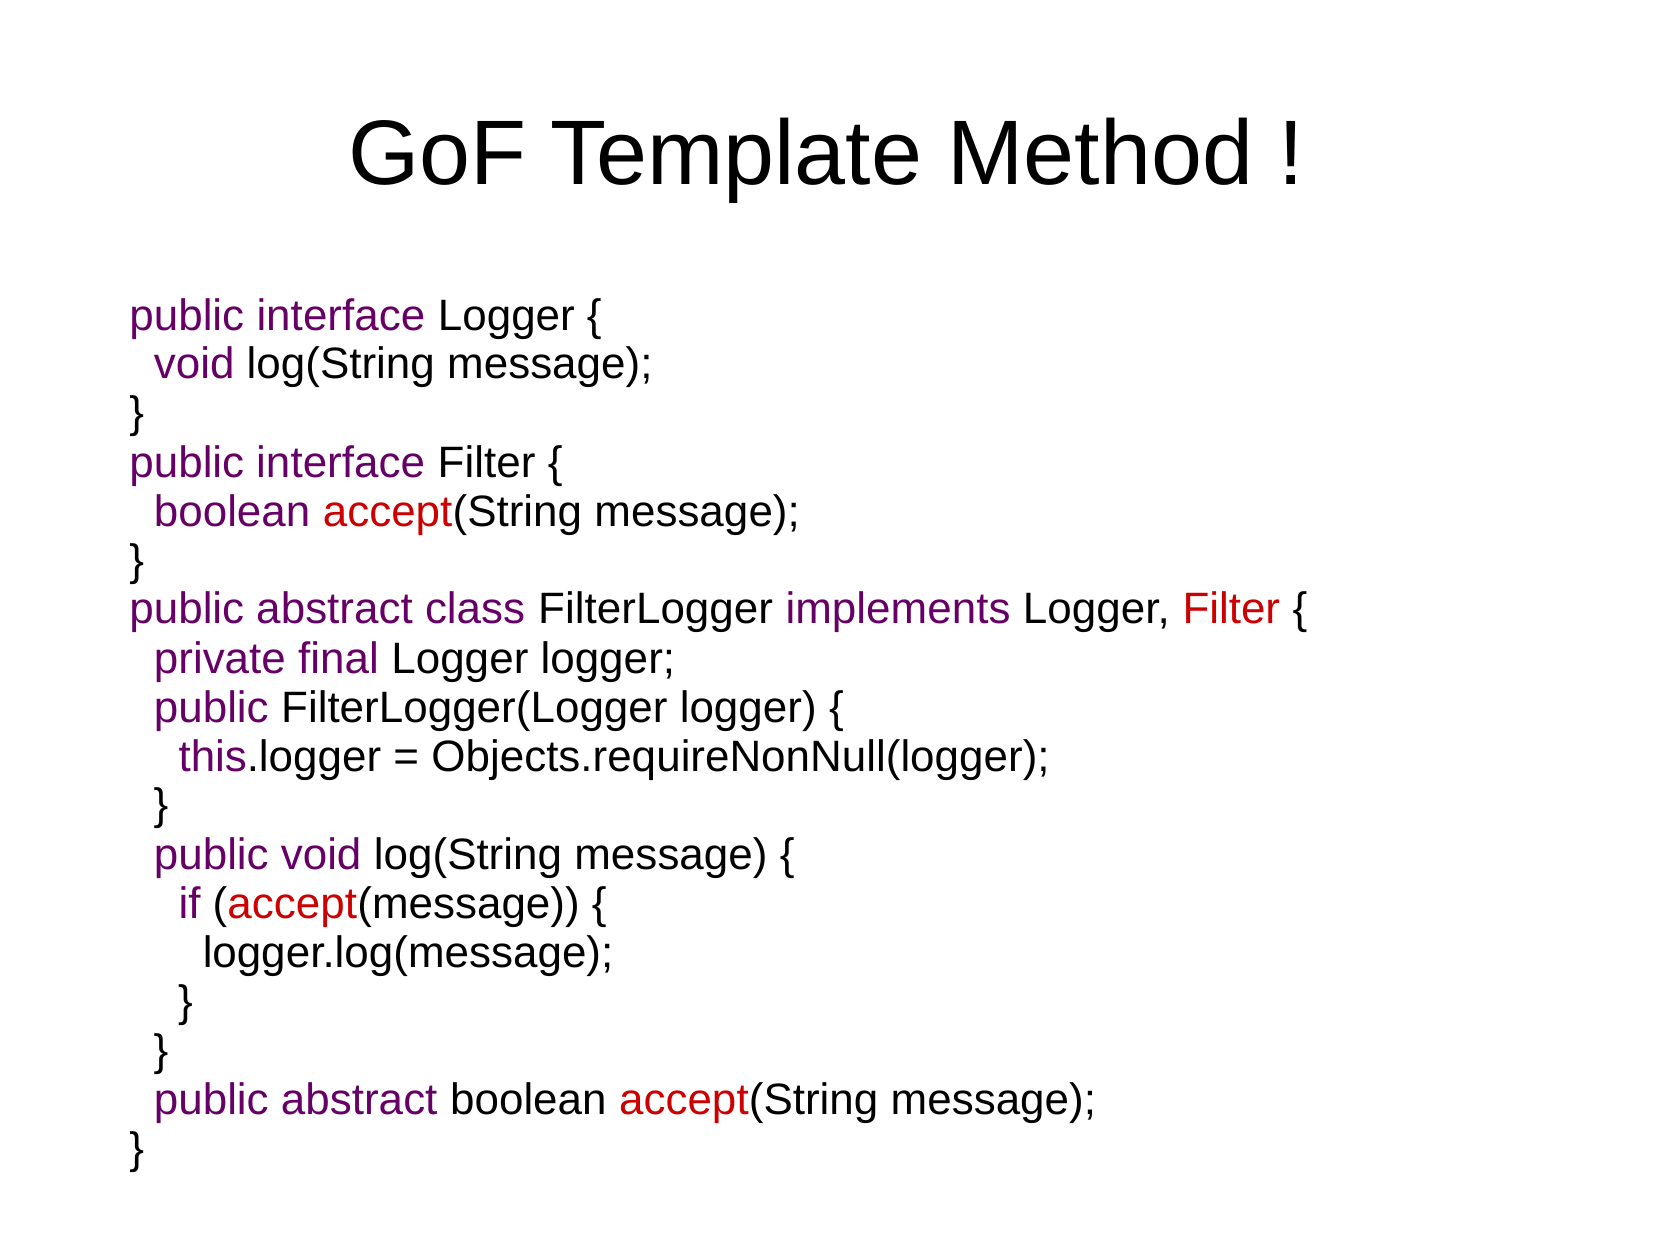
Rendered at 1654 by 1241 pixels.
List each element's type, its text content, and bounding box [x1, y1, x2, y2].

title GoF Template Method ! [82, 49, 1571, 257]
list public interface Logger { void log(String message); } public interface Filter { boolean accept(String message); } public abstract class FilterLogger implements Logger, Filter { private final Logger logger; public FilterLogger(Logger logger) { this.logger = Objects.requireNonNull(logger); } public void log(String message) { if (accept(message)) { logger.log(message); } } public abstract boolean accept(String message); } [82, 290, 1571, 1186]
